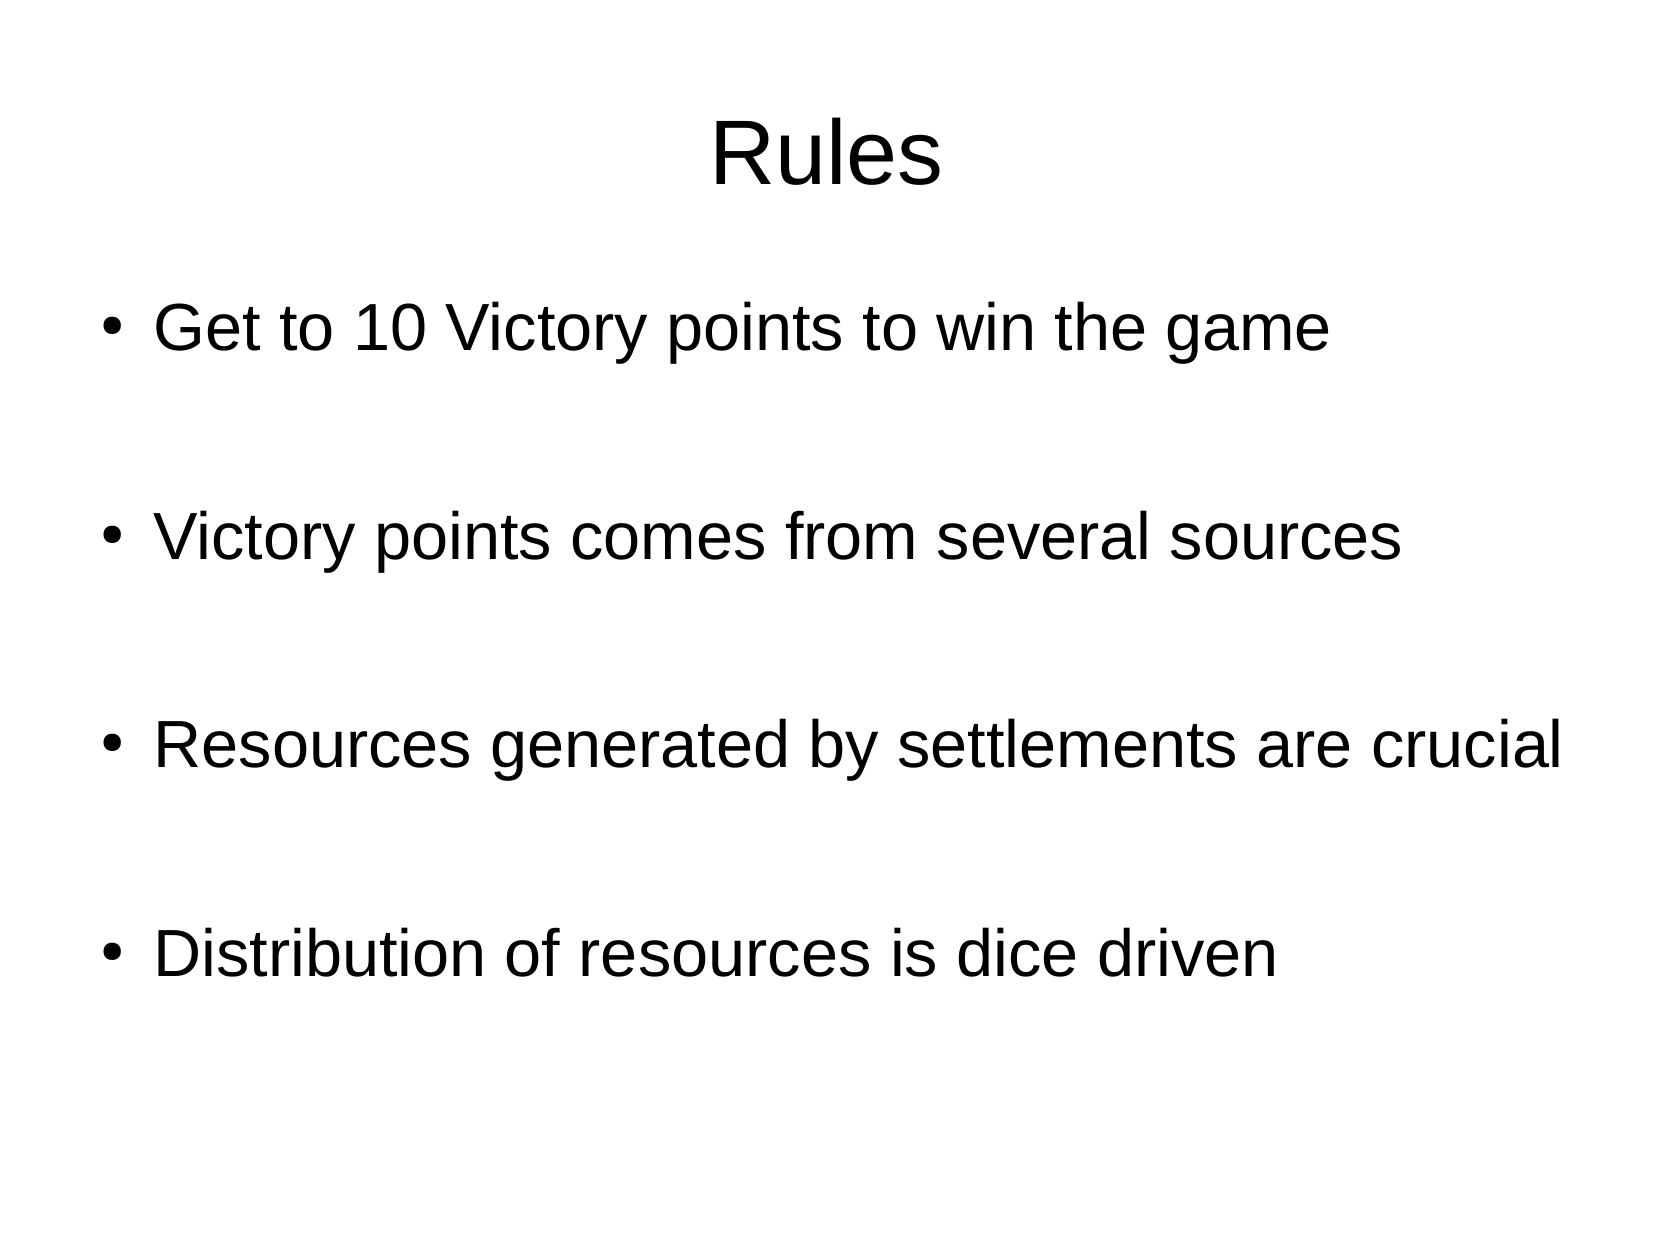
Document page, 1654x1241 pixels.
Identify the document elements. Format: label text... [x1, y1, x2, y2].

title Rules [82, 49, 1571, 257]
list Get to 10 Victory points to win the game Victory points comes from several sources Resources generated by settlements are crucial Distribution of resources is dice driven [82, 290, 1571, 1010]
